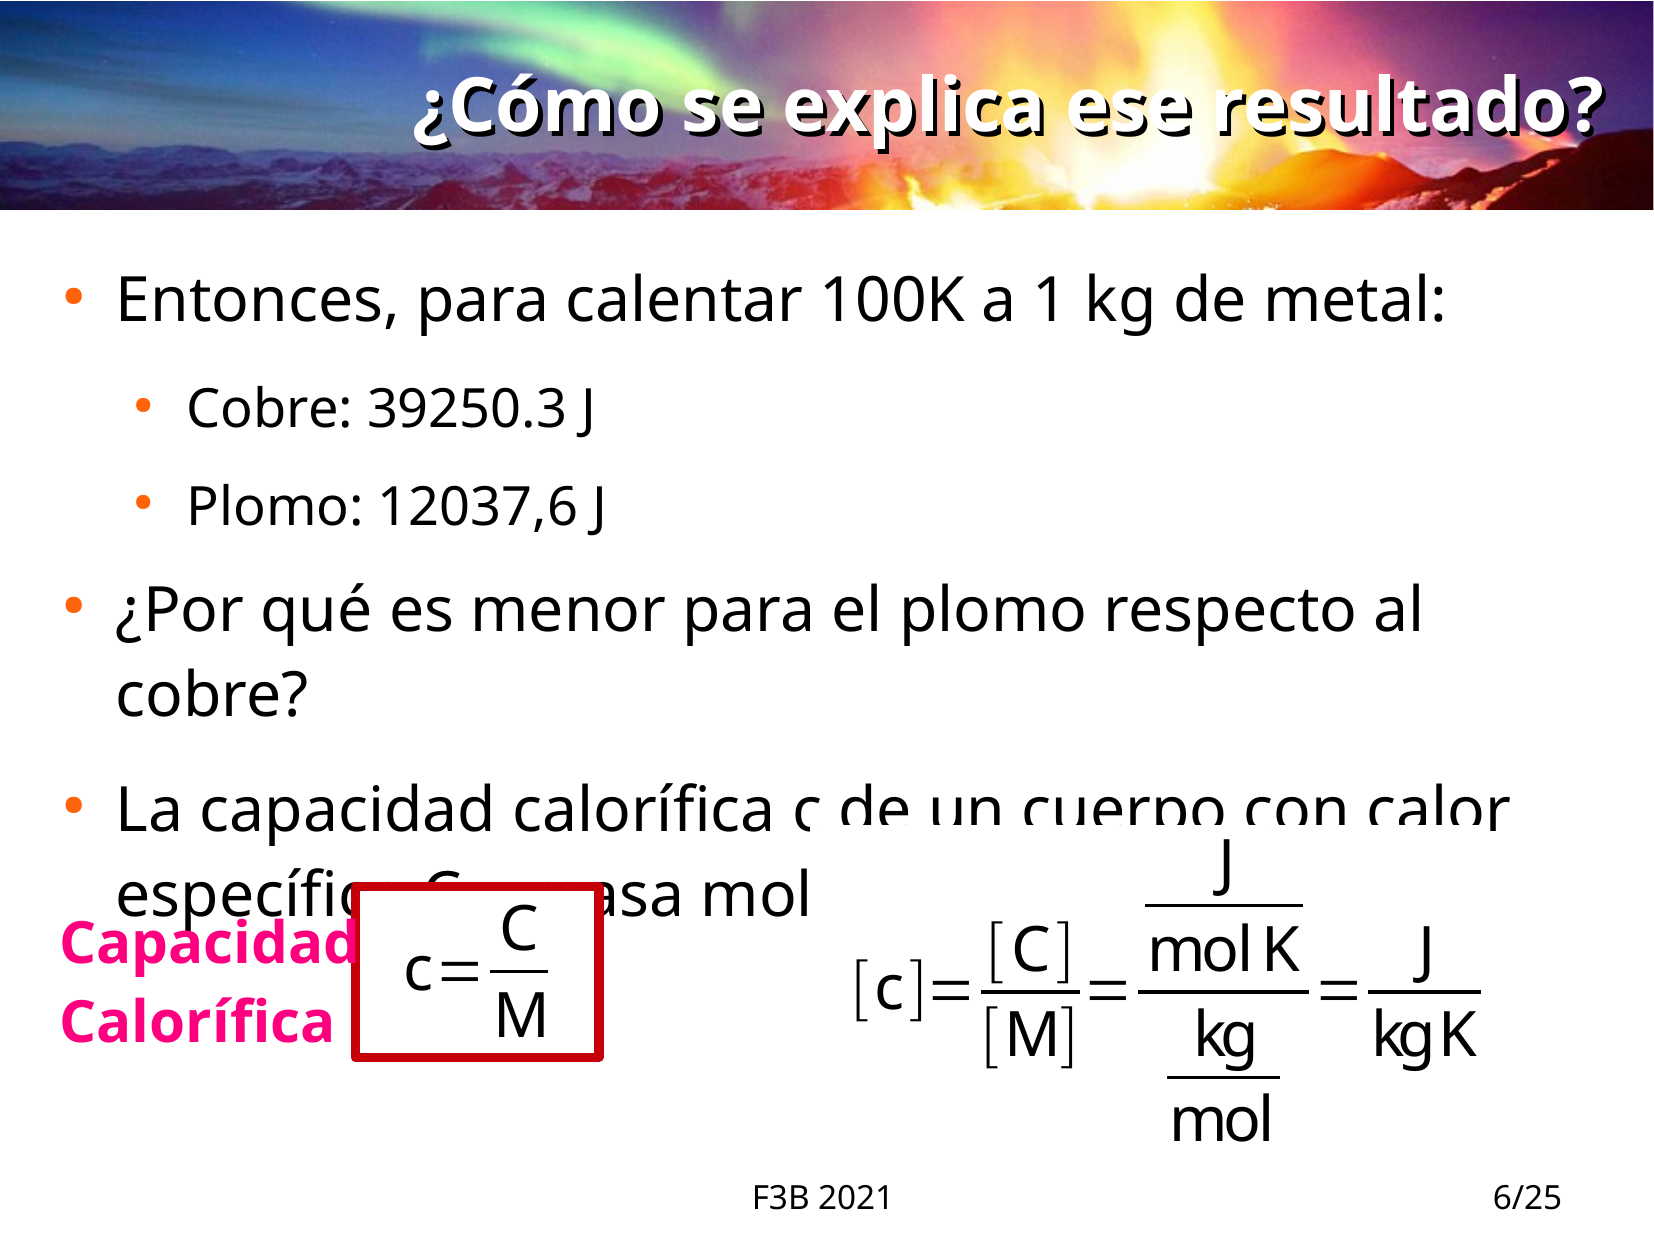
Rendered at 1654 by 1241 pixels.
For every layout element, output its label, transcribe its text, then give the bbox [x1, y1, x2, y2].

text_box Capacidad Calorífica [45, 893, 337, 1051]
title ¿Cómo se explica ese resultado? [45, 15, 1606, 191]
list Entonces, para calentar 100K a 1 kg de metal: Cobre: 39250.3 J Plomo: 12037,6 J ¿Por qué es menor para el plomo respecto al cobre? La capacidad calorífica c de un cuerpo con calor específico C y masa molar M es entonces: [45, 255, 1606, 1156]
chart [810, 825, 1491, 1158]
picture [0, 1, 1654, 210]
chart [360, 890, 595, 1053]
